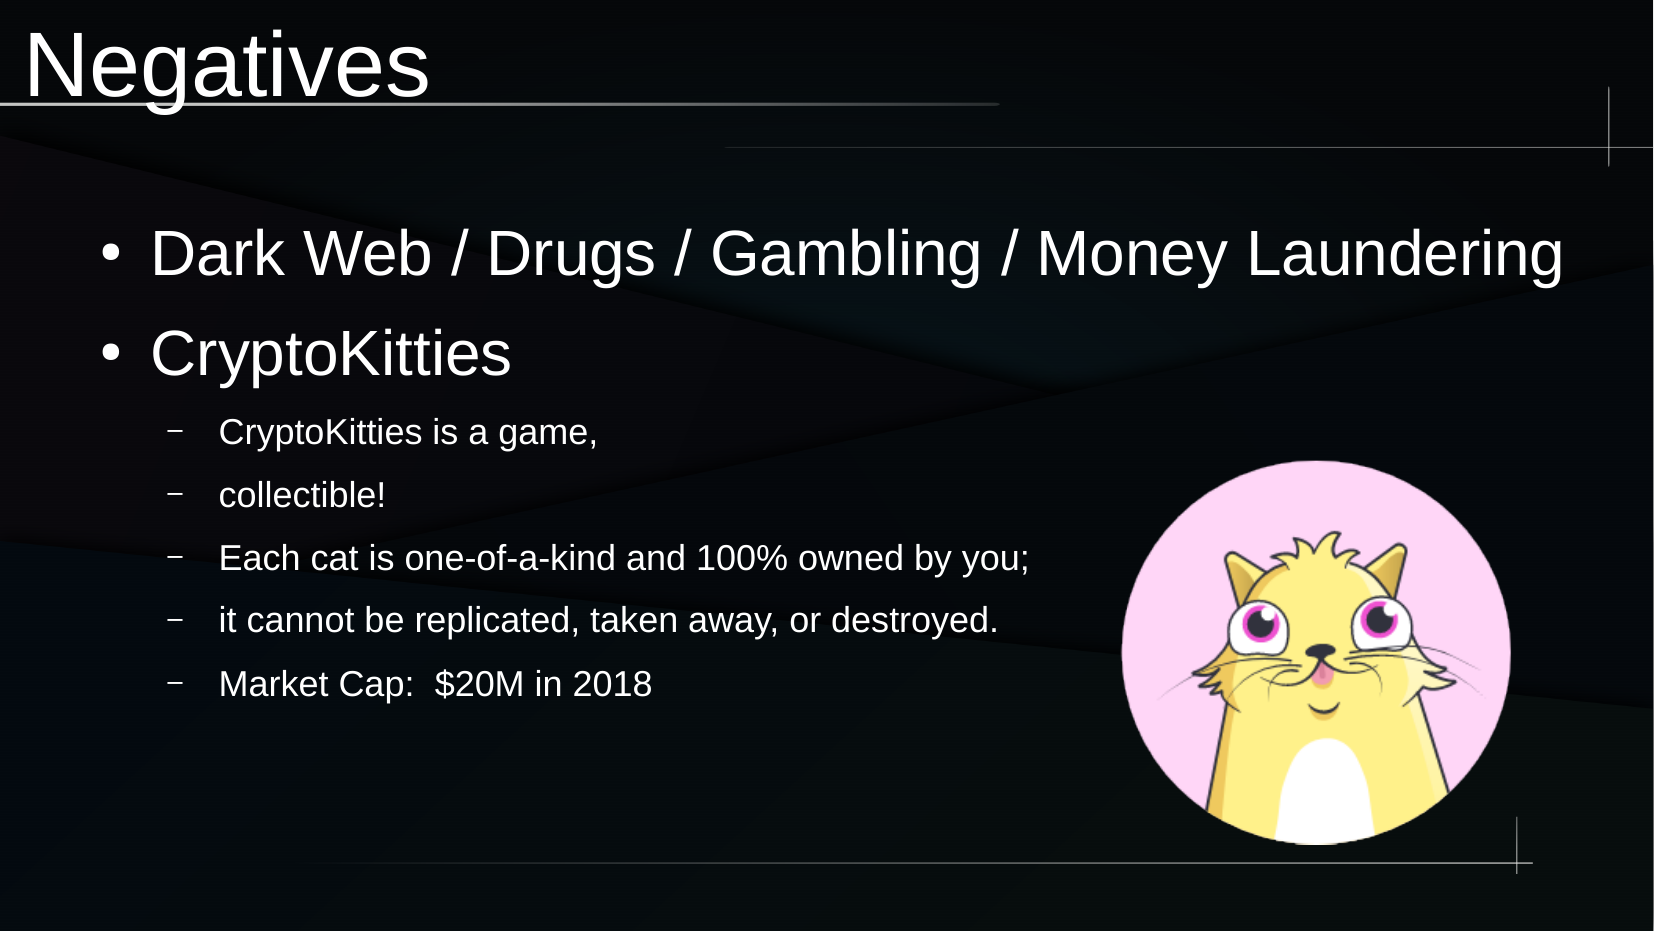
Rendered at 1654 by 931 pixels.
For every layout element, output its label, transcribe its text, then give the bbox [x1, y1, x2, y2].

picture [0, 0, 1654, 931]
list Dark Web / Drugs / Gambling / Money Laundering CryptoKitties CryptoKitties is a game, collectible! Each cat is one-of-a-kind and 100% owned by you; it cannot be replicated, taken away, or destroyed. Market Cap: $20M in 2018 [82, 217, 1571, 758]
title Negatives [23, 11, 1589, 119]
